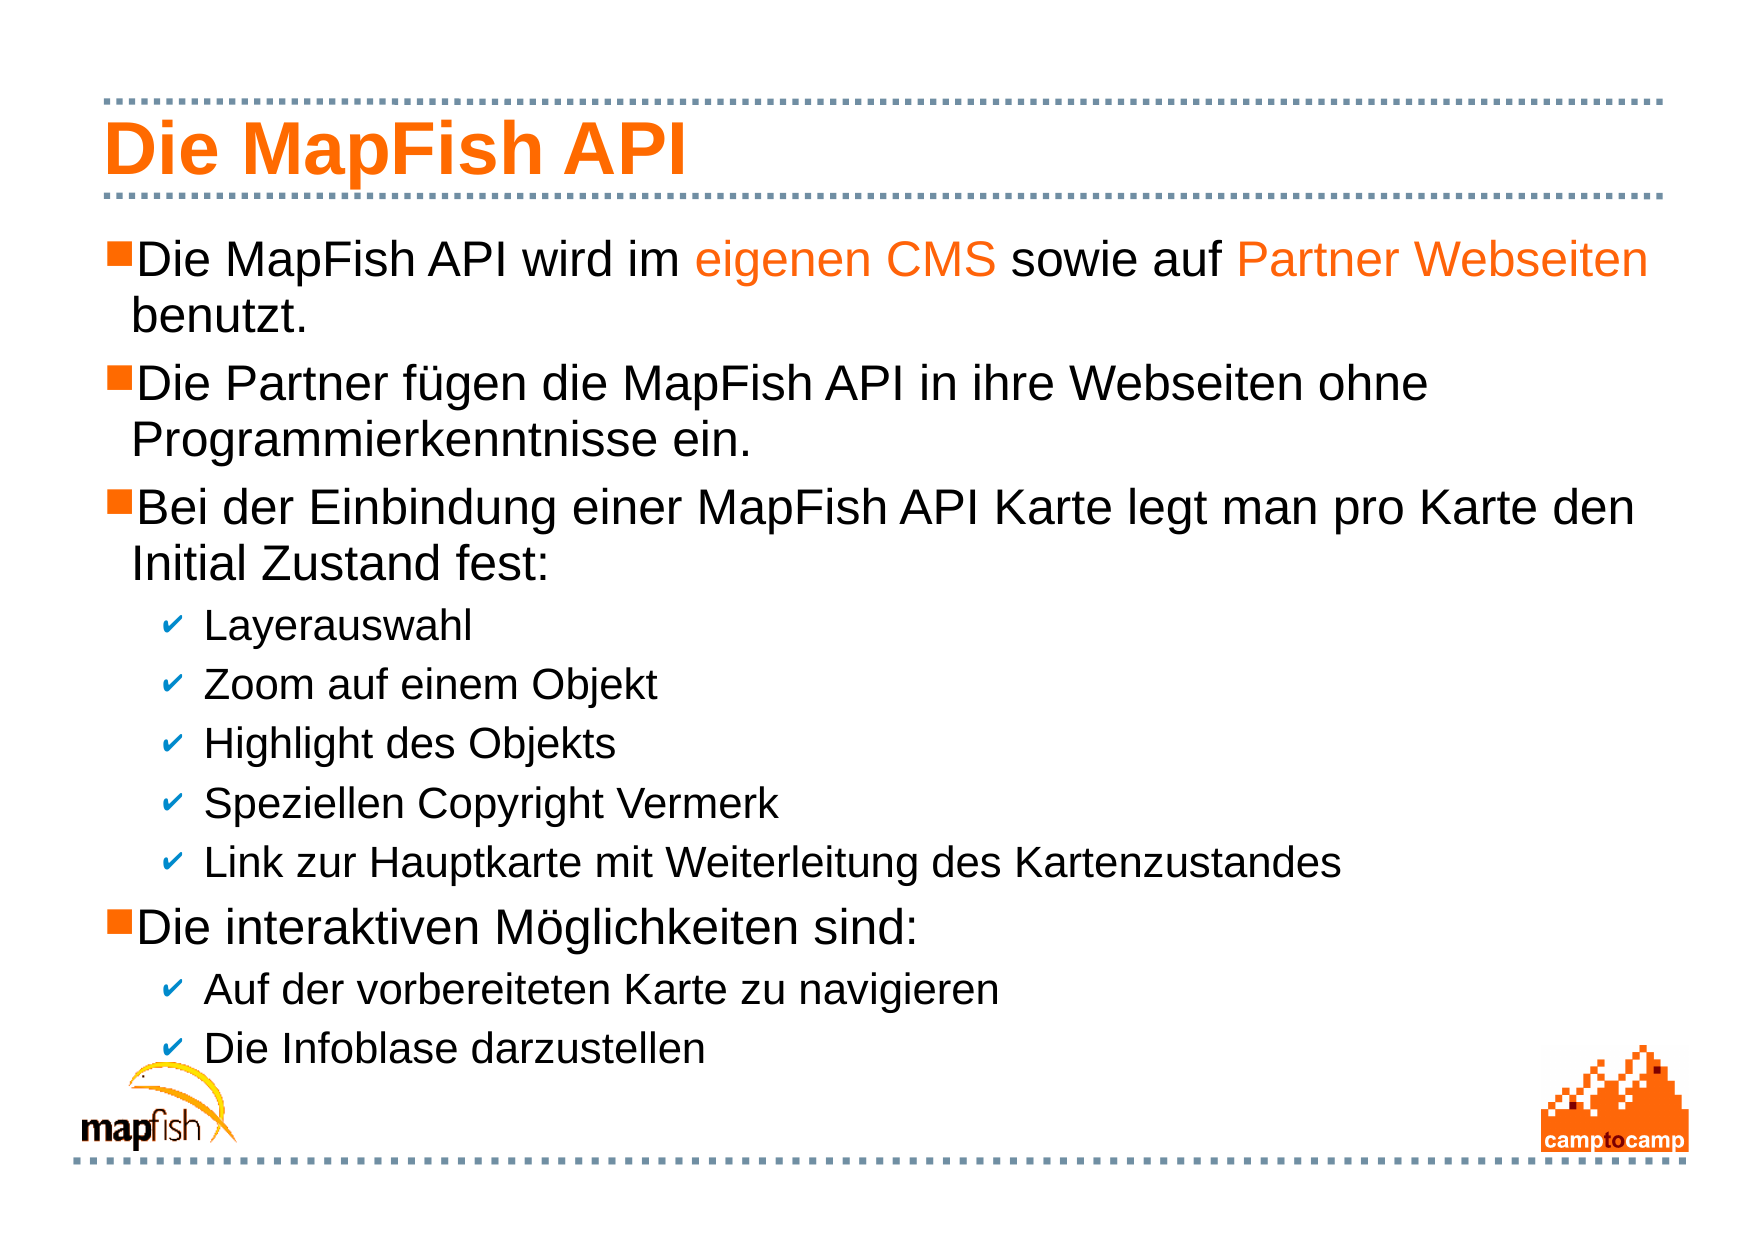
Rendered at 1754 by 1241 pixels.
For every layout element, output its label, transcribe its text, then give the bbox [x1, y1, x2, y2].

title Die MapFish API [103, 104, 1660, 193]
list Die MapFish API wird im eigenen CMS sowie auf Partner Webseiten benutzt. Die Partner fügen die MapFish API in ihre Webseiten ohne Programmierkenntnisse ein. Bei der Einbindung einer MapFish API Karte legt man pro Karte den Initial Zustand fest: Layerauswahl Zoom auf einem Objekt Highlight des Objekts Speziellen Copyright Vermerk Link zur Hauptkarte mit Weiterleitung des Kartenzustandes Die interaktiven Möglichkeiten sind: Auf der vorbereiteten Karte zu navigieren Die Infoblase darzustellen [103, 231, 1660, 1133]
picture [1541, 1045, 1689, 1152]
picture [82, 1062, 237, 1151]
